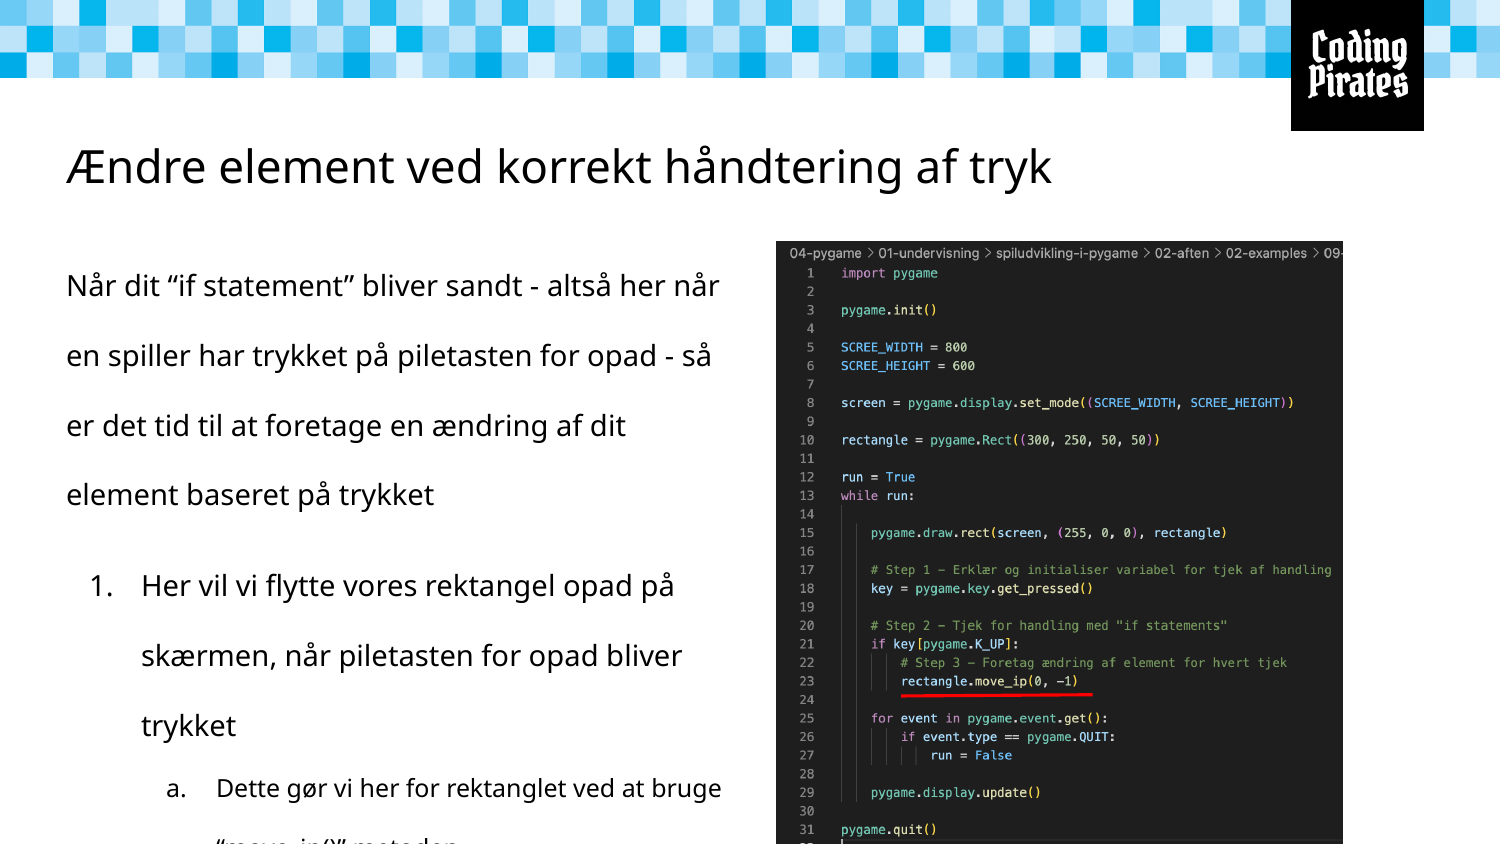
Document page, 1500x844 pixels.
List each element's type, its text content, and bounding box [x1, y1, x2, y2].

picture [776, 241, 1343, 844]
picture [1291, 0, 1424, 123]
list Når dit “if statement” bliver sandt - altså her når en spiller har trykket på piletasten for opad - så er det tid til at foretage en ændring af dit element baseret på trykket Her vil vi flytte vores rektangel opad på skærmen, når piletasten for opad bliver trykket Dette gør vi her for rektanglet ved at bruge “move_ip()” metoden [51, 216, 752, 832]
picture [0, 0, 1056, 78]
title Ændre element ved korrekt håndtering af tryk [51, 123, 1488, 217]
